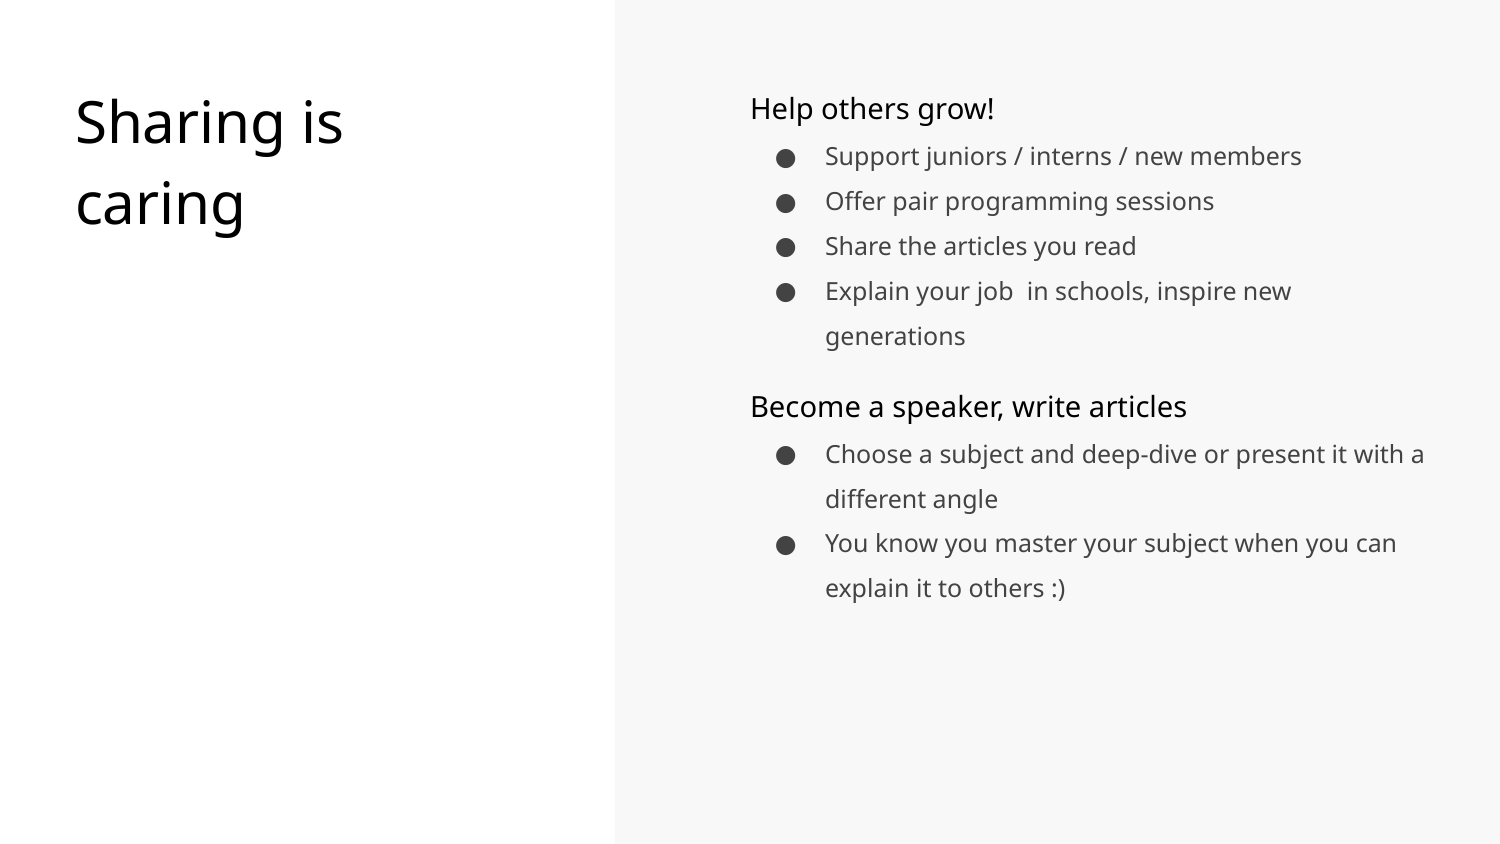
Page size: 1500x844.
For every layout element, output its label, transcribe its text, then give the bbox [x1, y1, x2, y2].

text_box Sharing is caring [74, 74, 504, 329]
text_box [614, 0, 1500, 844]
text_box Help others grow! Support juniors / interns / new members Offer pair programming sessions Share the articles you read Explain your job in schools, inspire new generations Become a speaker, write articles Choose a subject and deep-dive or present it with a different angle You know you master your subject when you can explain it to others :) [749, 73, 1429, 771]
